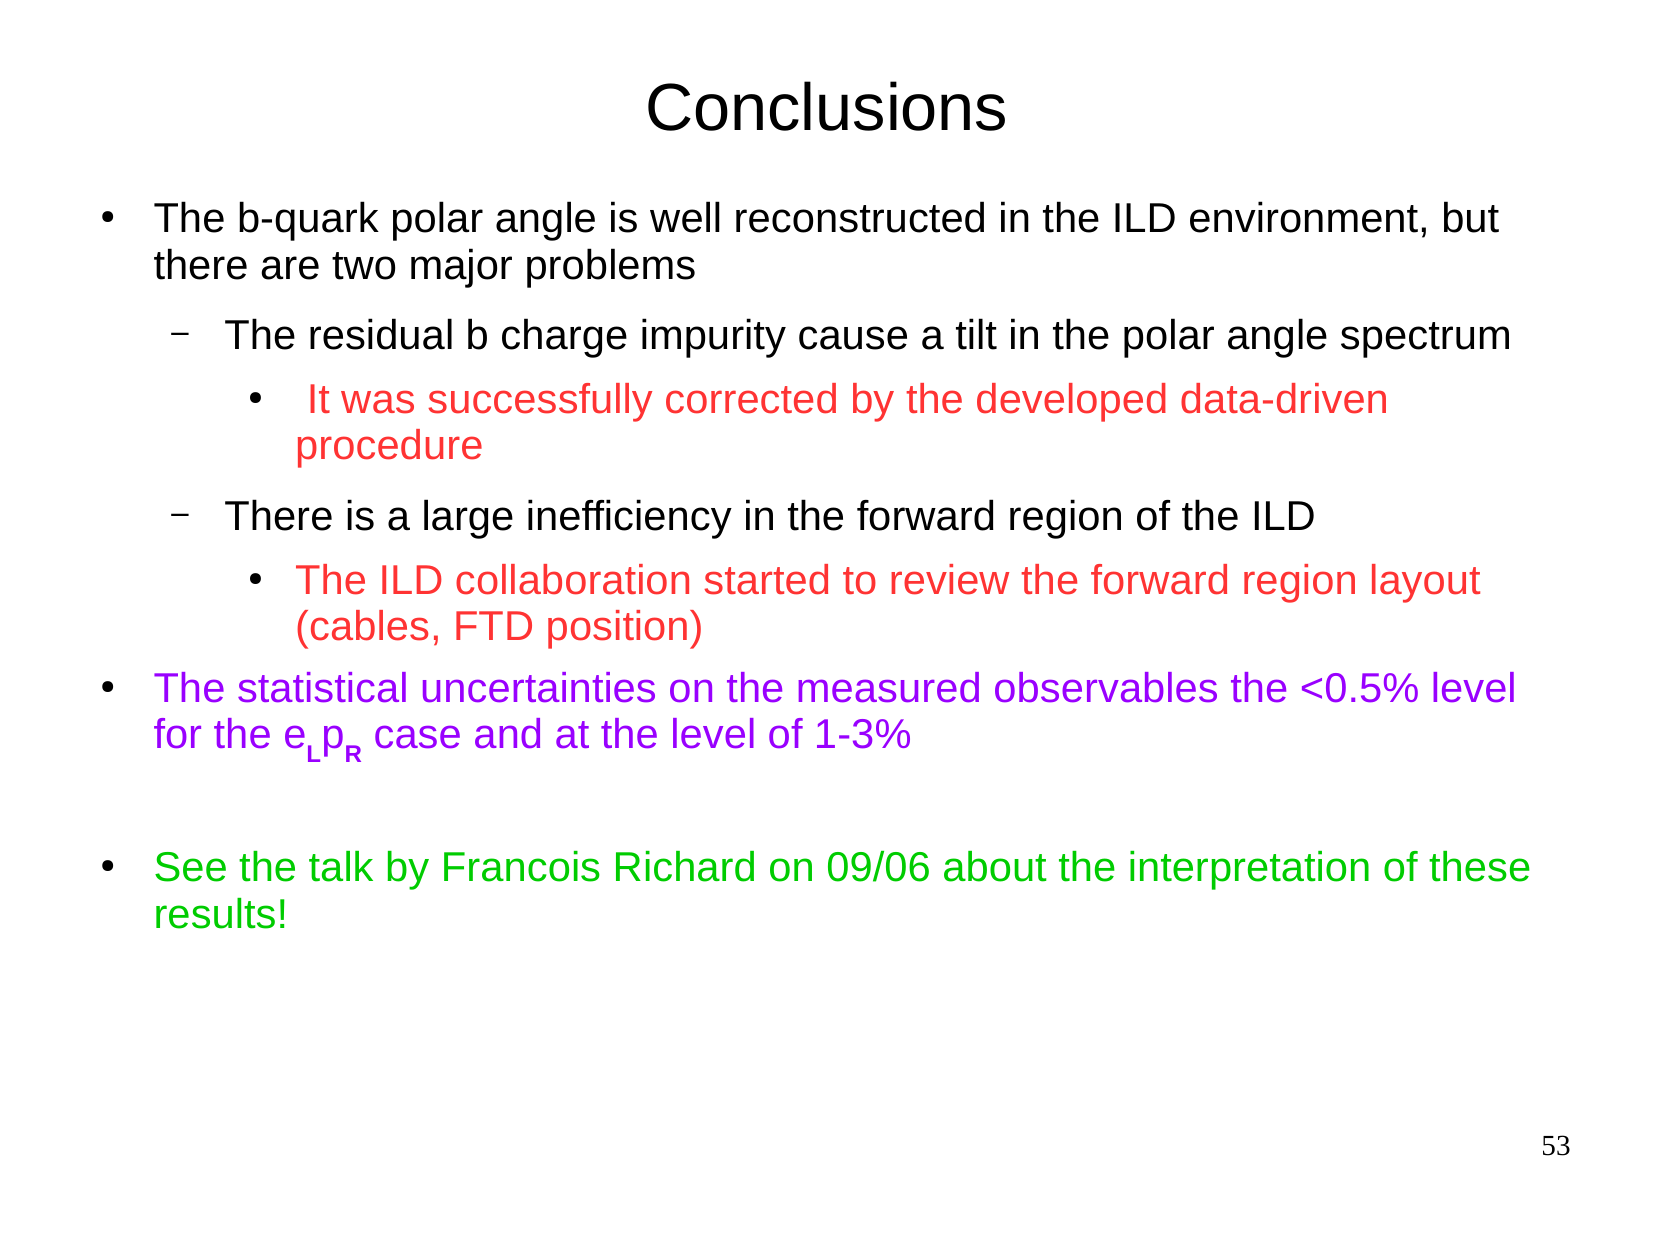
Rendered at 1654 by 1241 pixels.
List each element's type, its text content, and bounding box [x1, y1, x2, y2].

title Conclusions [82, 49, 1571, 166]
list The b-quark polar angle is well reconstructed in the ILD environment, but there are two major problems The residual b charge impurity cause a tilt in the polar angle spectrum It was successfully corrected by the developed data-driven procedure There is a large inefficiency in the forward region of the ILD The ILD collaboration started to review the forward region layout (cables, FTD position) The statistical uncertainties on the measured observables the <0.5% level for the eLpR case and at the level of 1-3% See the talk by Francois Richard on 09/06 about the interpretation of these results! [82, 195, 1571, 1171]
